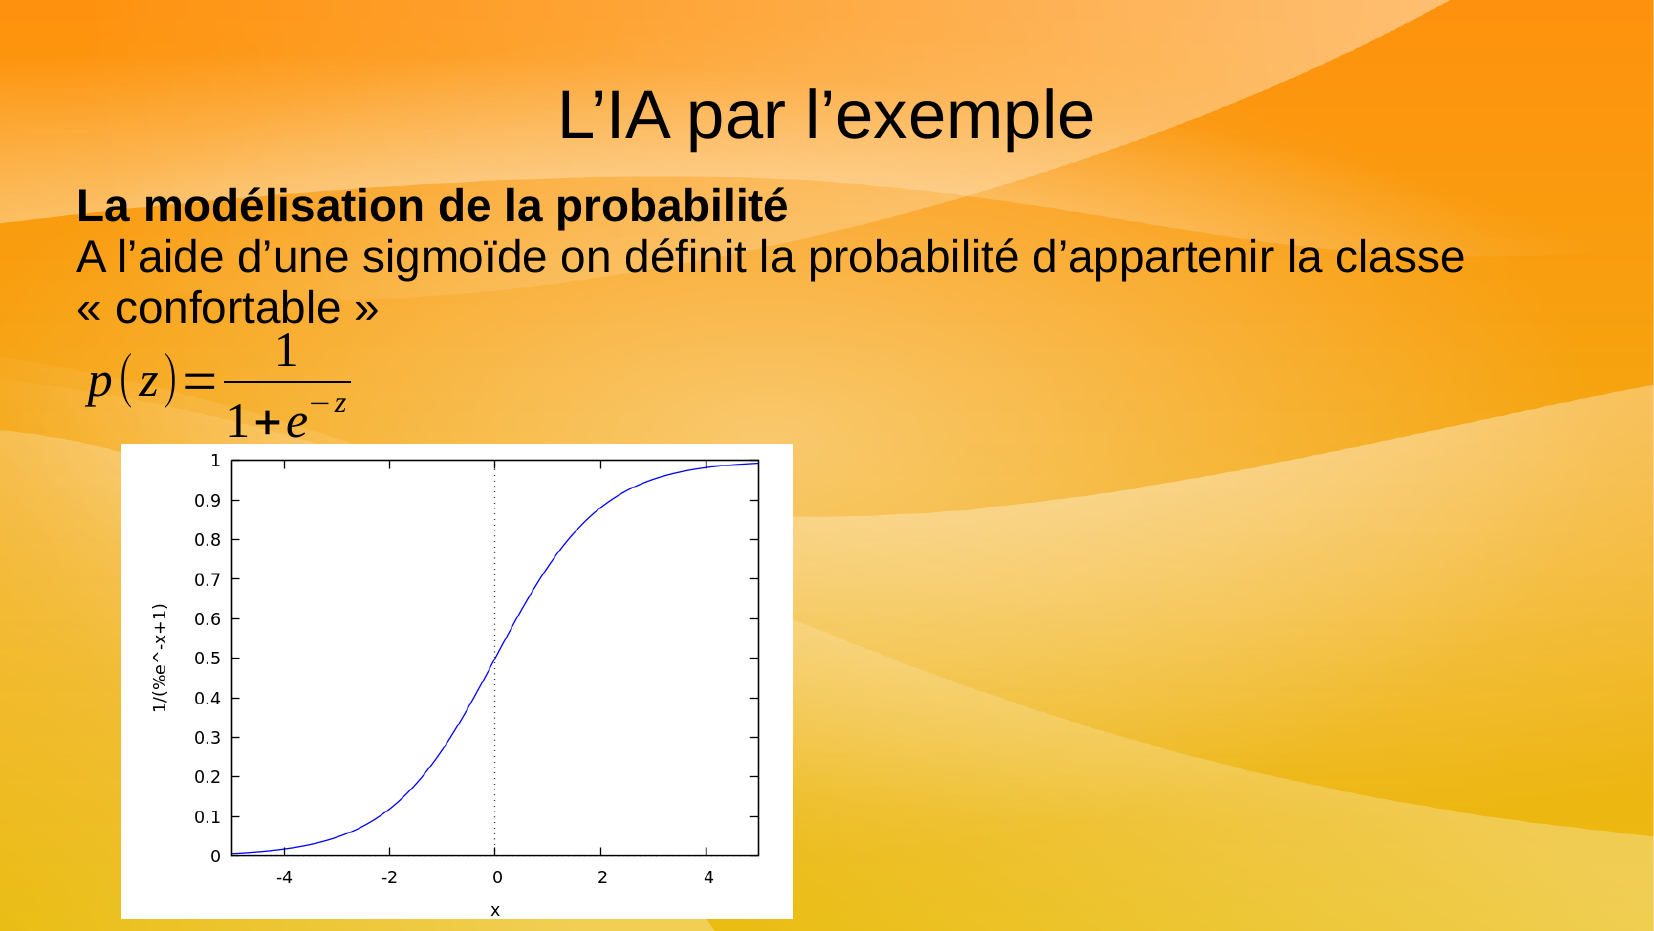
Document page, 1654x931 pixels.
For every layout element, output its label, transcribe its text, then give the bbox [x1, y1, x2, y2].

chart [76, 322, 359, 448]
title L’IA par l’exemple [82, 37, 1571, 193]
subtitle La modélisation de la probabilité A l’aide d’une sigmoïde on définit la probabilité d’appartenir la classe « confortable » [76, 179, 1565, 928]
picture [0, 0, 1654, 931]
